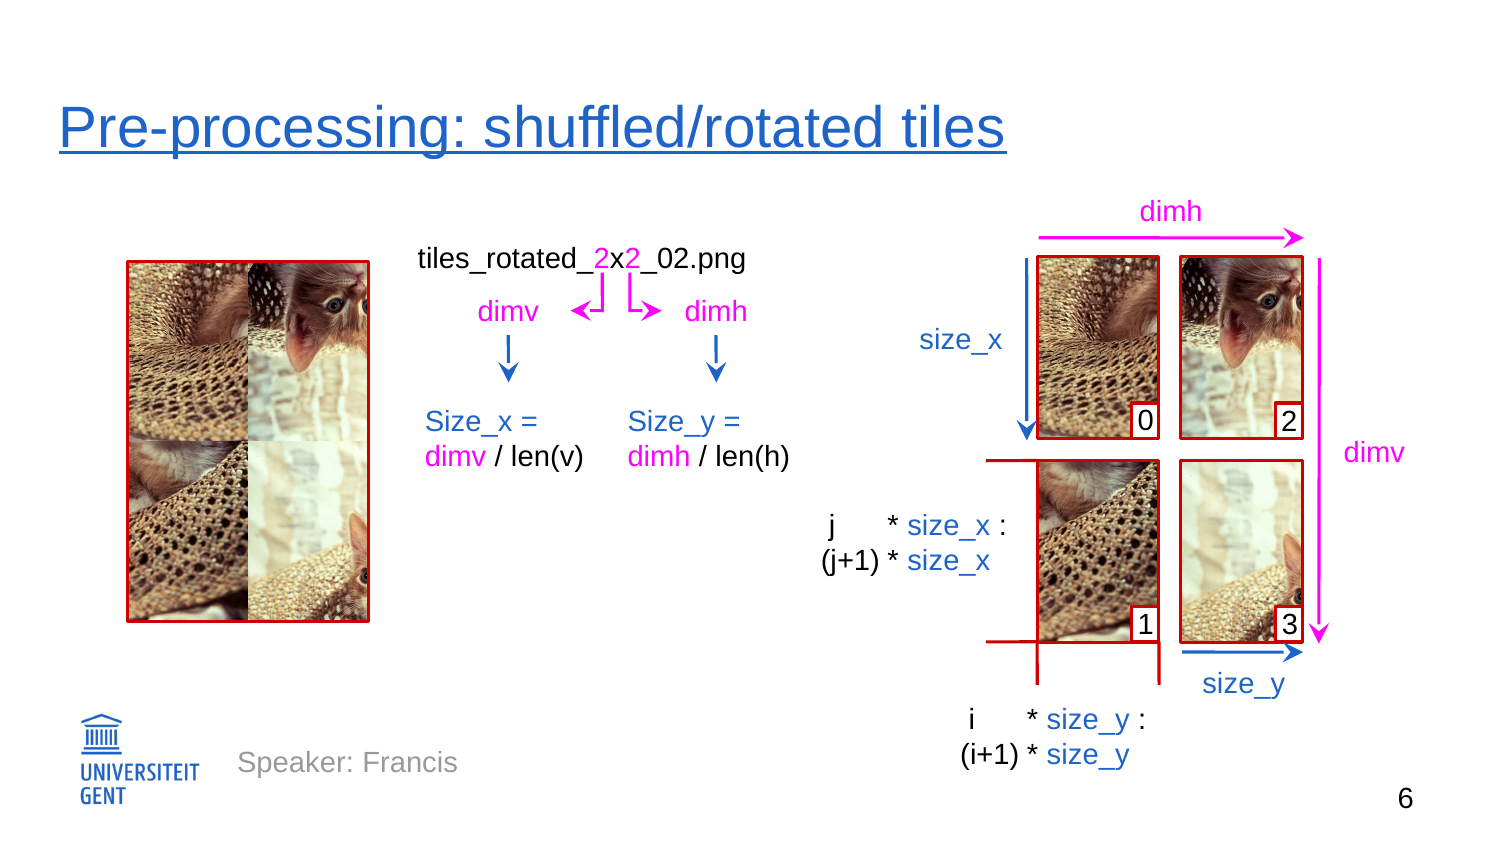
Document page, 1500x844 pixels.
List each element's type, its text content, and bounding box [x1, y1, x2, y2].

text_box dimv [461, 283, 555, 336]
picture [129, 262, 367, 621]
text_box i * size_y : (i+1) * size_y [936, 688, 1165, 783]
title Pre-processing: shuffled/rotated tiles [51, 72, 1449, 167]
text_box size_x [904, 305, 1023, 381]
text_box tiles_rotated_2x2_02.png [402, 219, 769, 288]
text_box Speaker: Francis [222, 728, 609, 799]
text_box dimh [664, 283, 769, 336]
text_box 0 [1122, 389, 1167, 449]
text_box size_y [1187, 653, 1306, 714]
text_box j * size_x : (j+1) * size_x [797, 497, 1023, 586]
picture [1038, 258, 1158, 437]
picture [41, 683, 242, 844]
picture [1182, 461, 1301, 641]
text_box dimv [1327, 425, 1421, 477]
text_box Size_x = dimv / len(v) [409, 386, 607, 496]
text_box 2 [1266, 390, 1311, 449]
text_box 3 [1266, 593, 1311, 653]
text_box Size_y = dimh / len(h) [612, 386, 810, 496]
text_box dimh [1119, 184, 1224, 236]
picture [1182, 258, 1301, 437]
slide_number <number> [1389, 764, 1480, 830]
picture [1038, 461, 1158, 641]
text_box 1 [1122, 593, 1167, 653]
